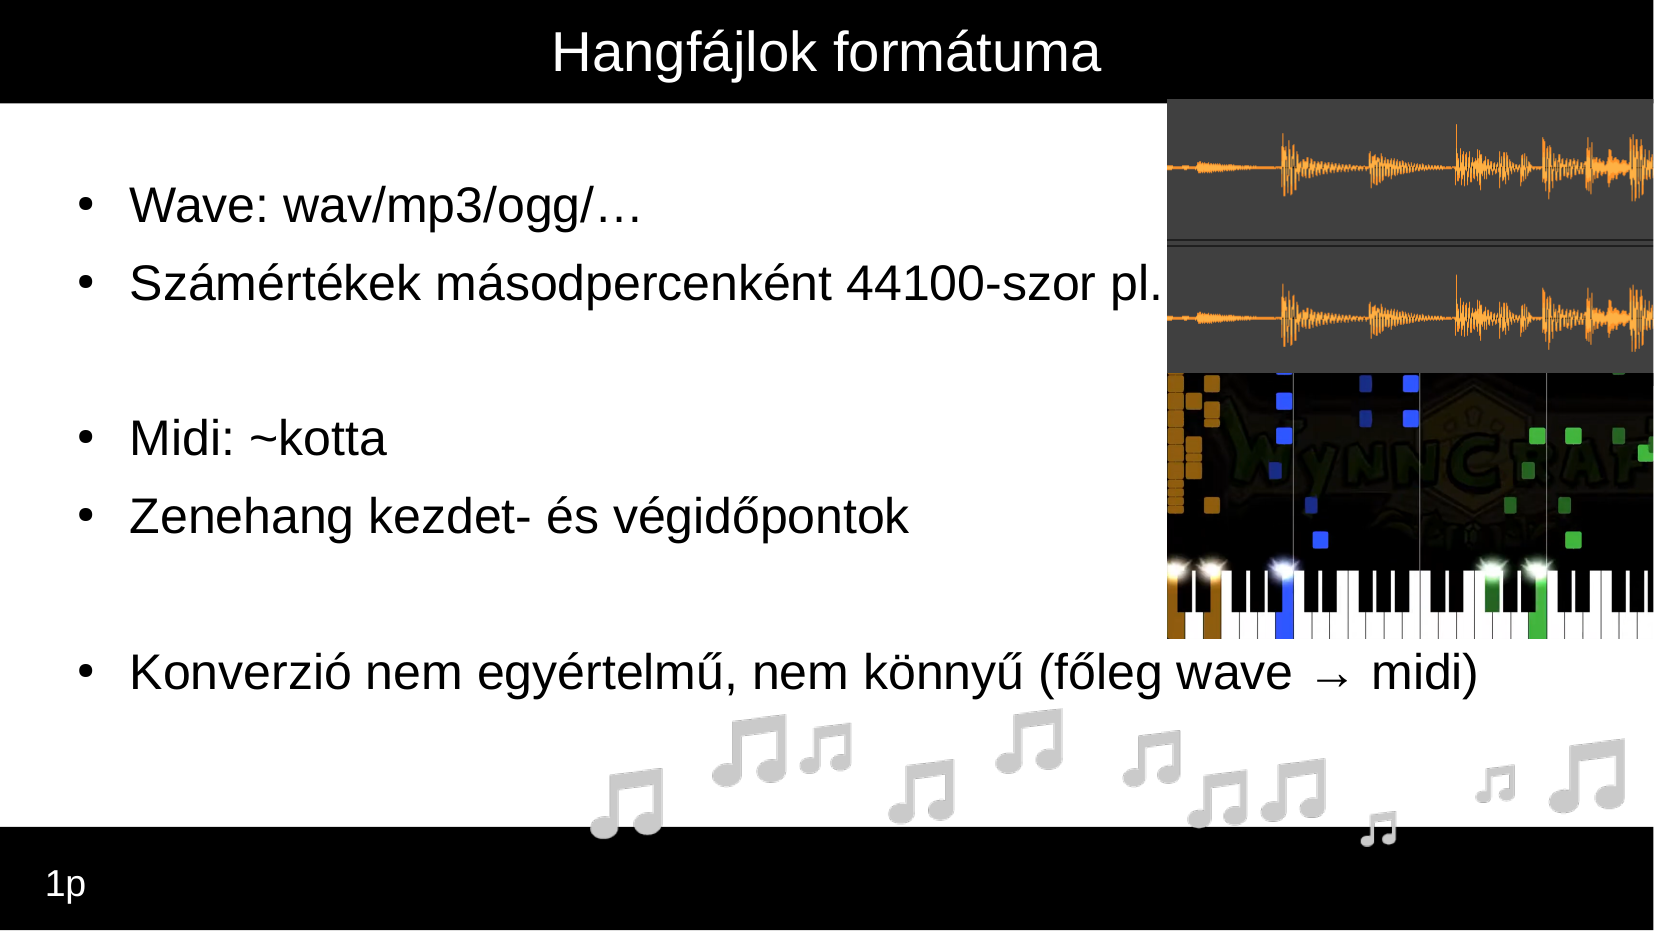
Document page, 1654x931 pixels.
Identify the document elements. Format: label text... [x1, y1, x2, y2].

title Hangfájlok formátuma [59, 6, 1595, 98]
list Wave: wav/mp3/ogg/… Számértékek másodpercenként 44100-szor pl. Midi: ~kotta Zenehang kezdet- és végidőpontok Konverzió nem egyértelmű, nem könnyű (főleg wave → midi) [59, 177, 1595, 768]
picture [1167, 99, 1654, 639]
text_box 1p [30, 855, 106, 912]
